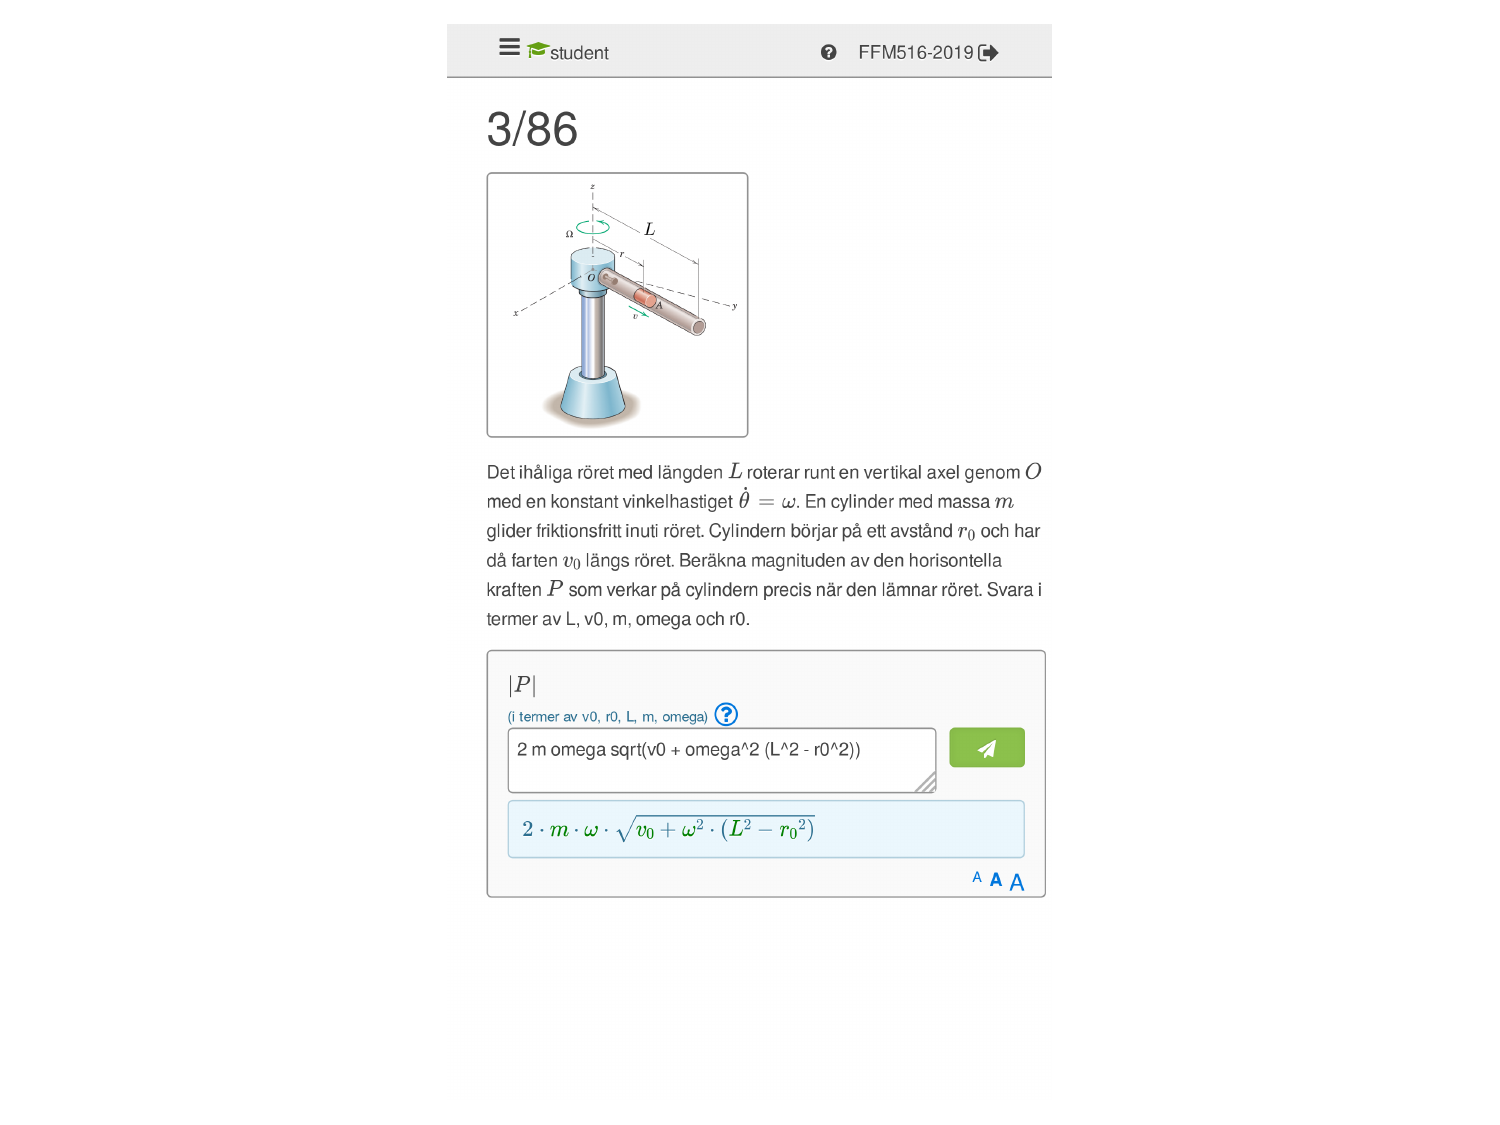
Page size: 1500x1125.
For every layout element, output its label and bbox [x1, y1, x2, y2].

picture [447, 24, 1052, 1100]
